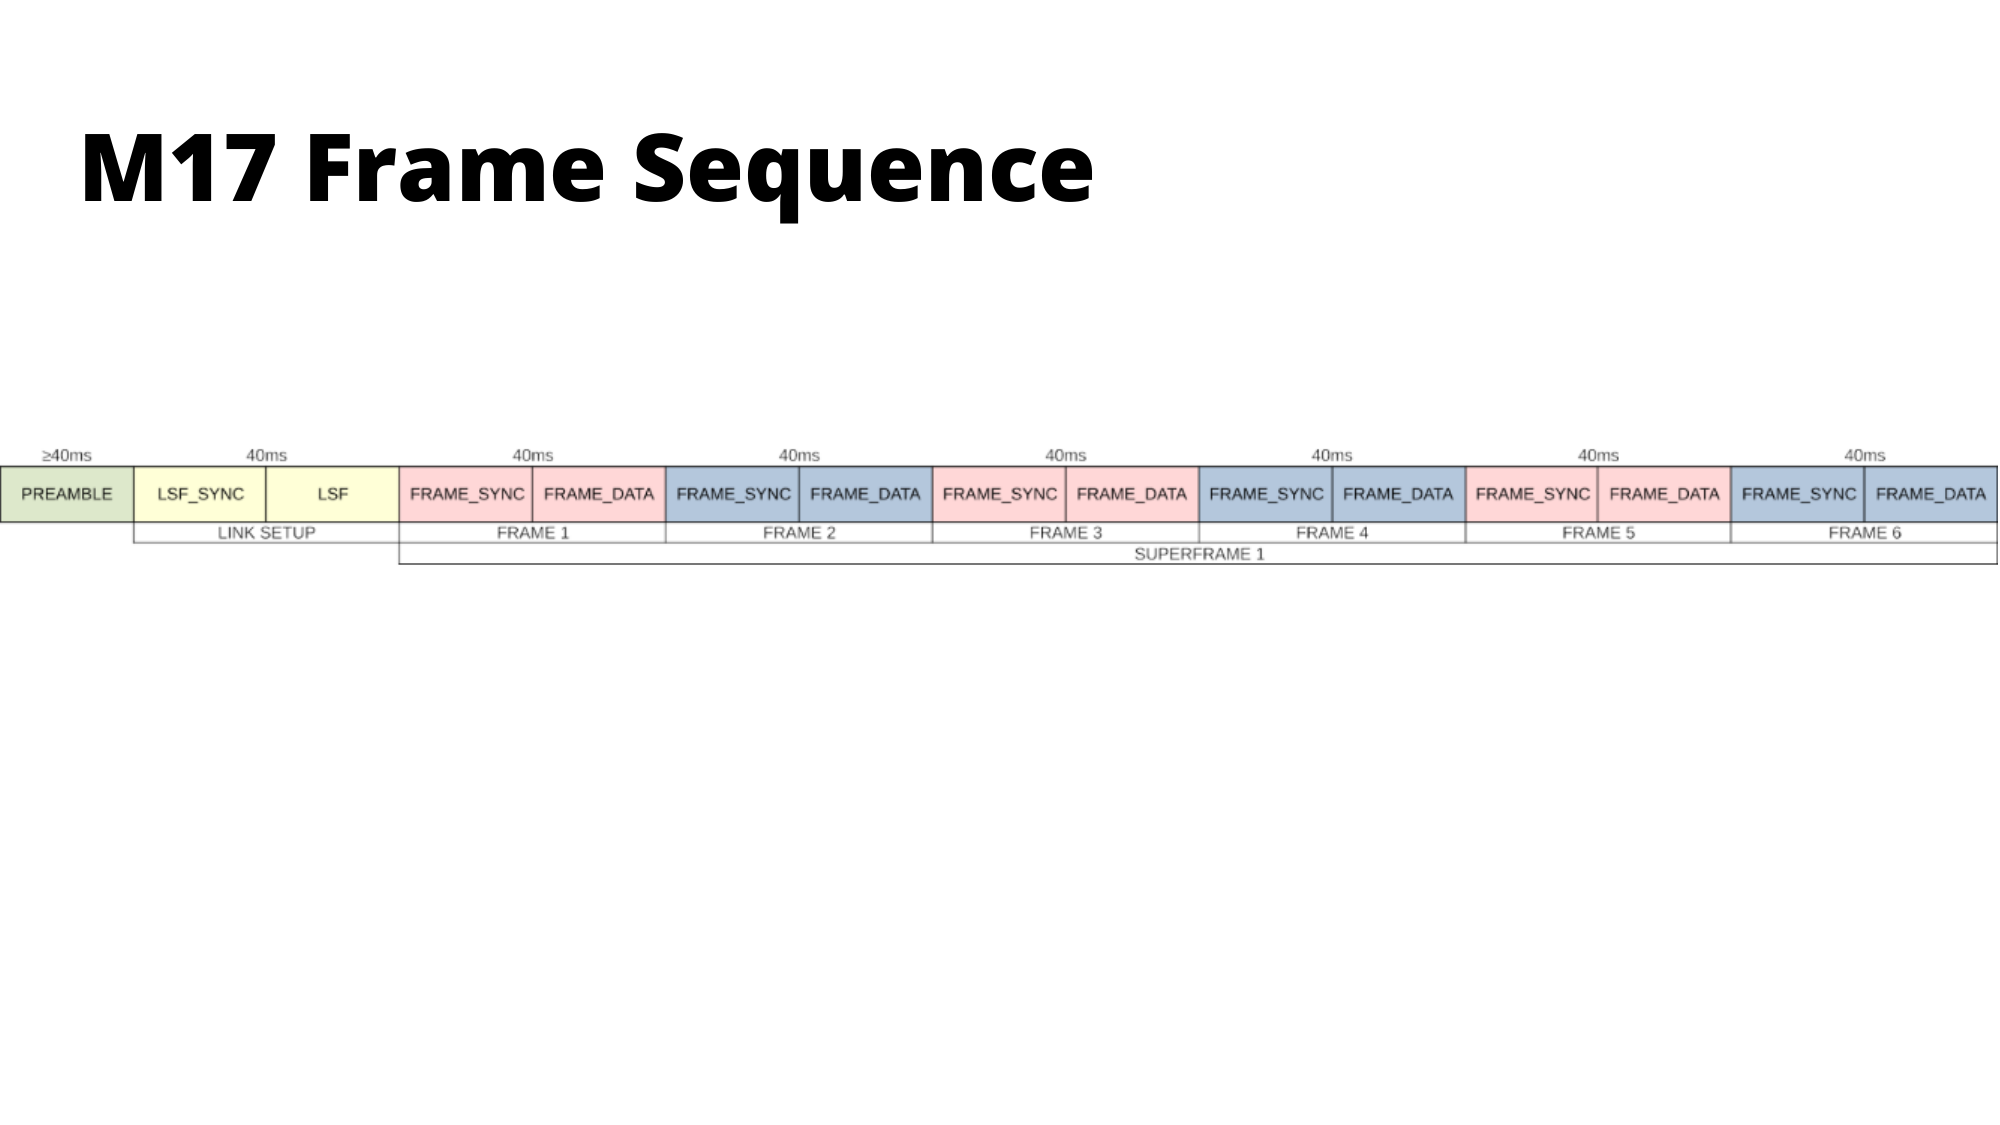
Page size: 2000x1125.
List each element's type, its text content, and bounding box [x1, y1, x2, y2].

picture [0, 0, 1998, 1125]
text_box M17 Frame Sequence [78, 101, 992, 195]
